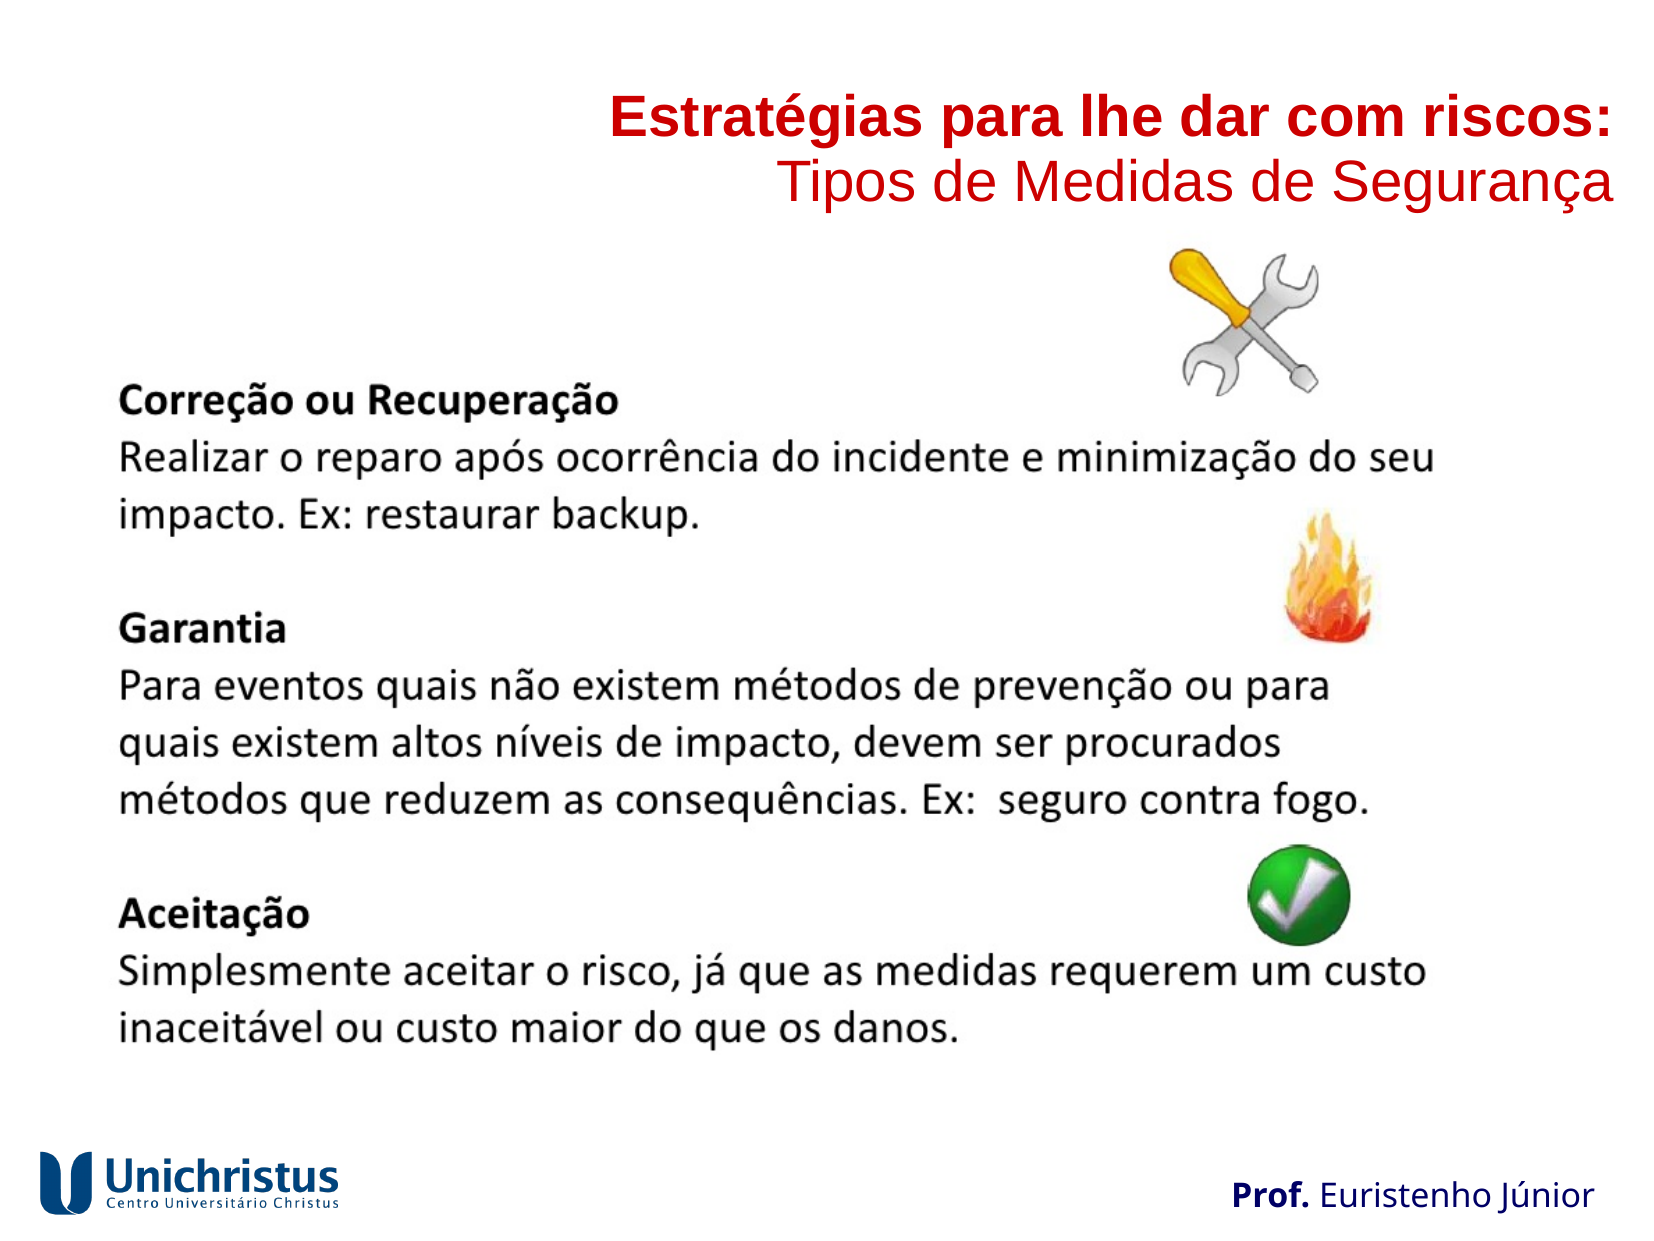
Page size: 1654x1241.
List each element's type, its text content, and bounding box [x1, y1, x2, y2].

text_box Estratégias para lhe dar com riscos: Tipos de Medidas de Segurança [594, 76, 1630, 222]
picture [35, 1148, 343, 1217]
picture [94, 221, 1455, 1059]
text_box Prof. Euristenho Júnior [1216, 1163, 1654, 1224]
